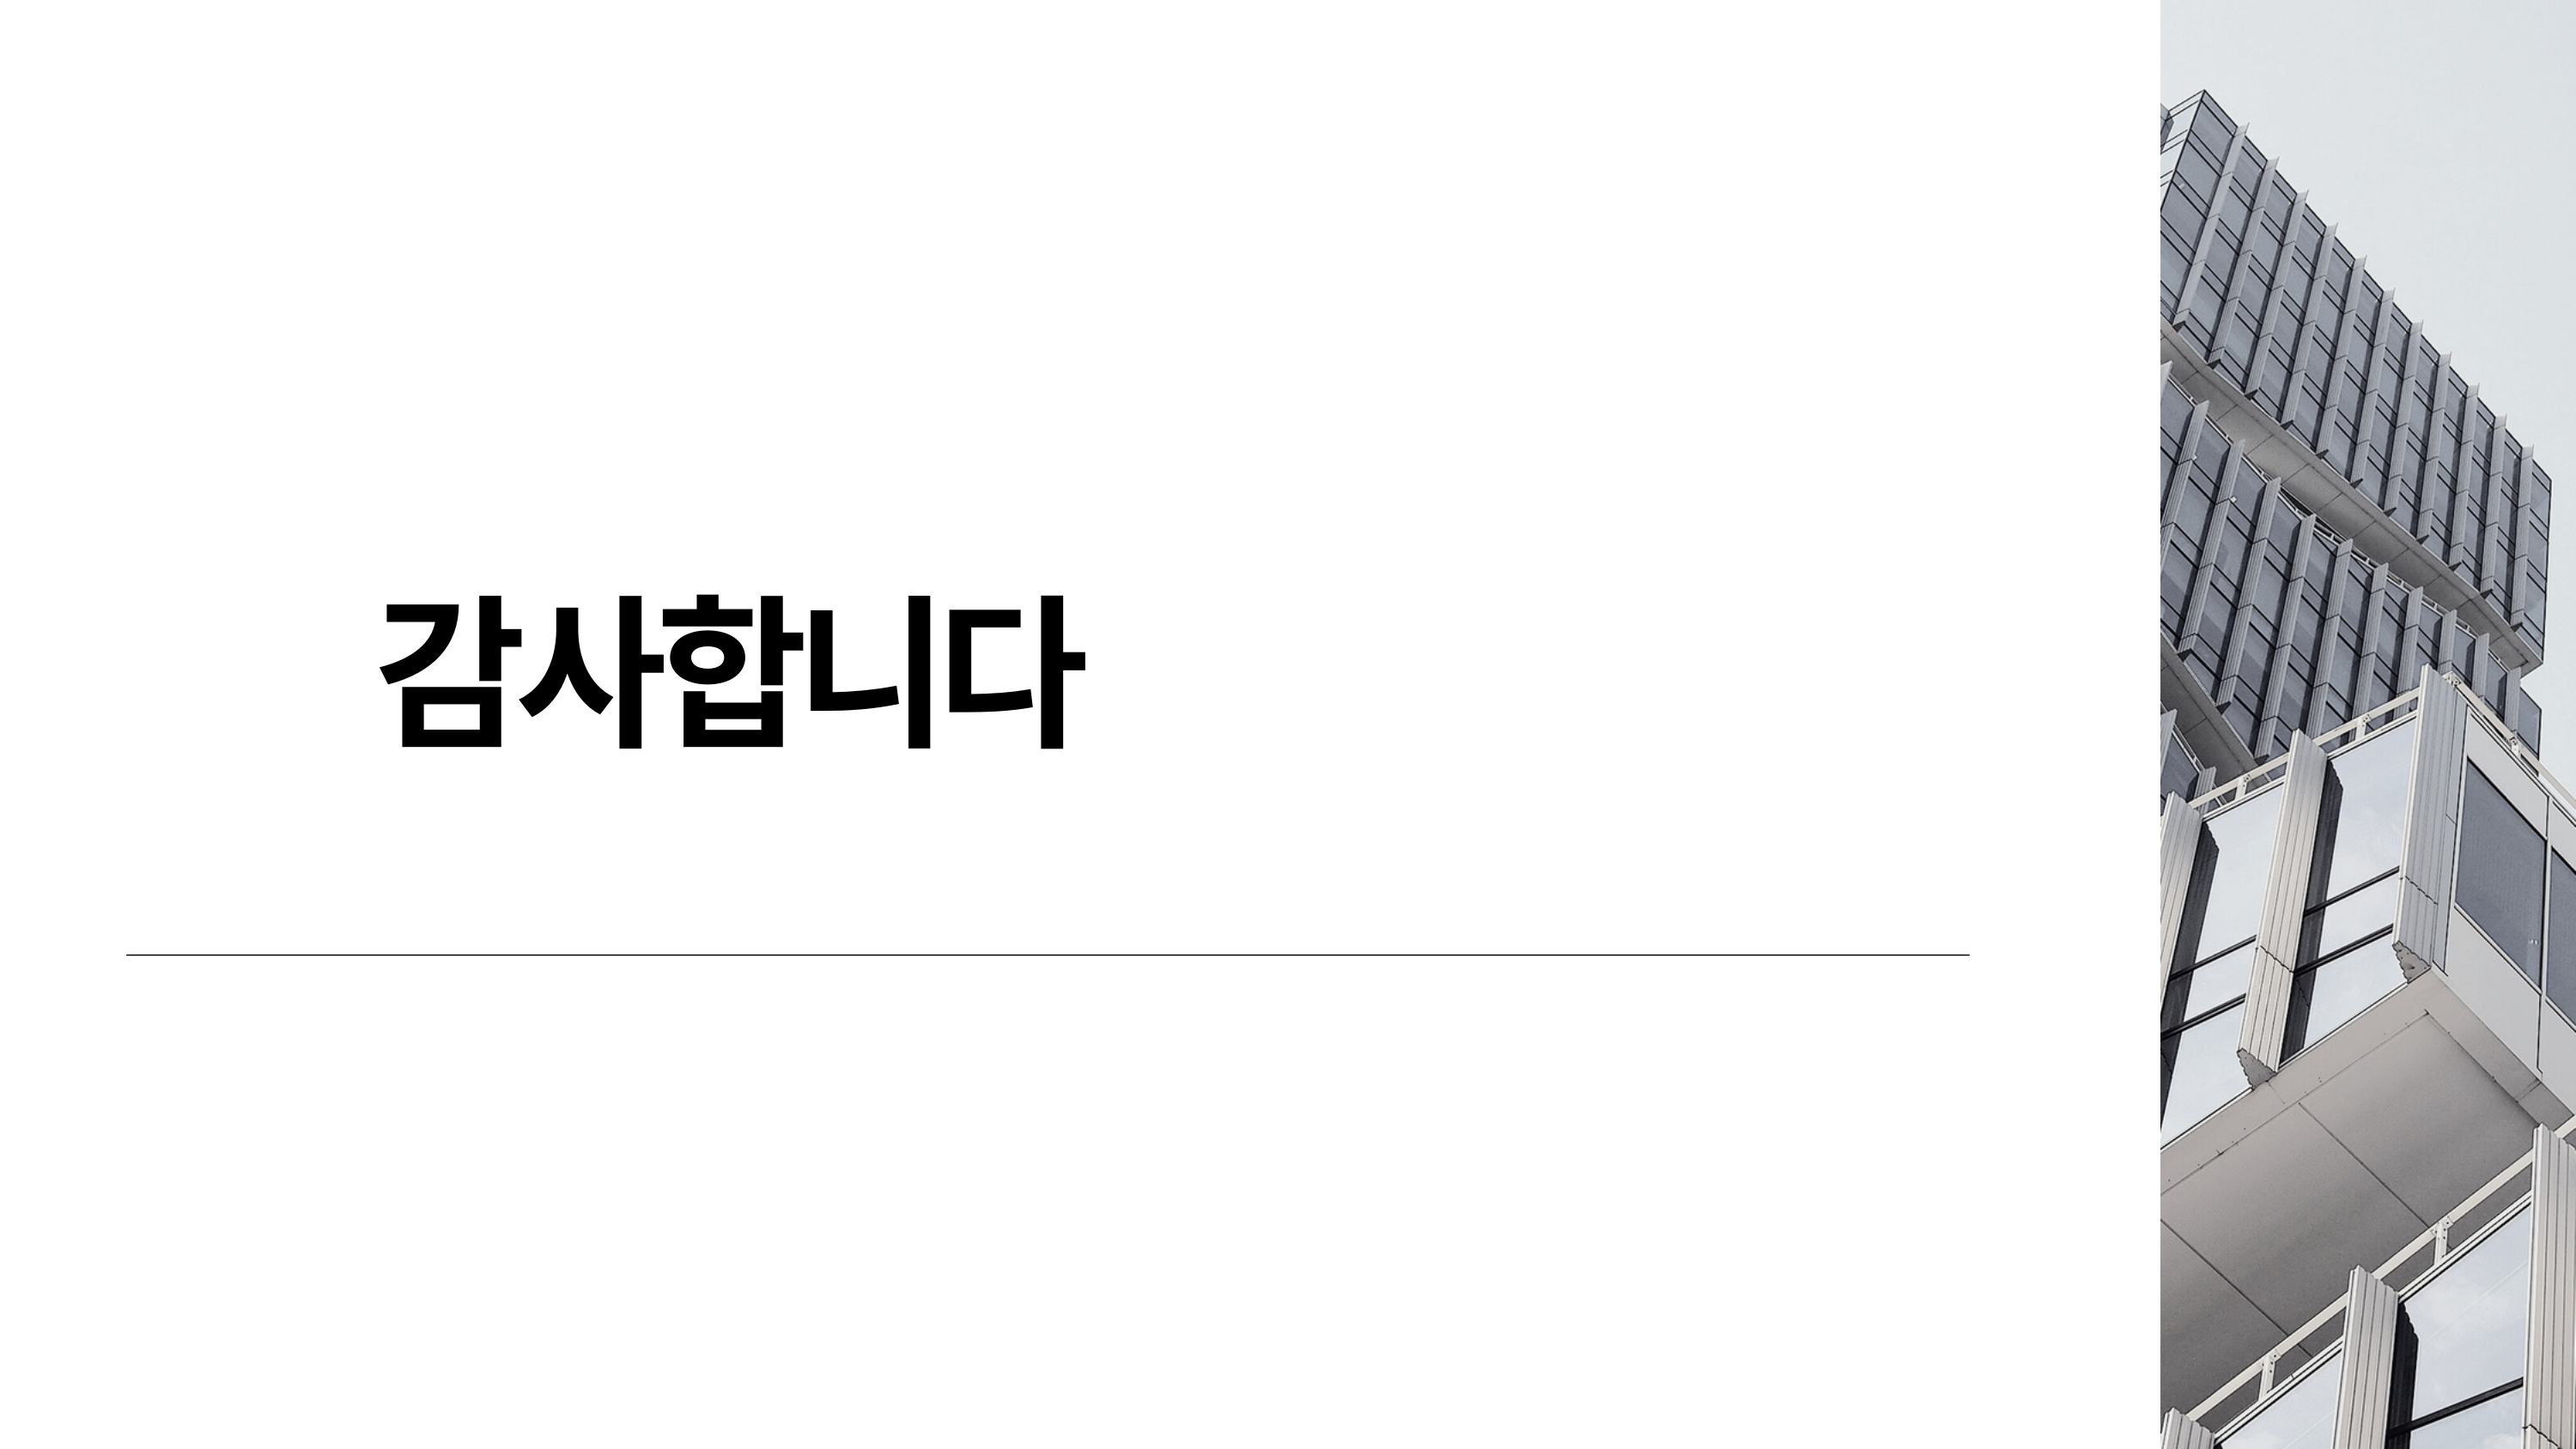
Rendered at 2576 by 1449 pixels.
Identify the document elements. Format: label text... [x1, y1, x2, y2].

text_box [2160, 0, 2576, 1449]
text_box 감사합니다 [374, 594, 1349, 767]
